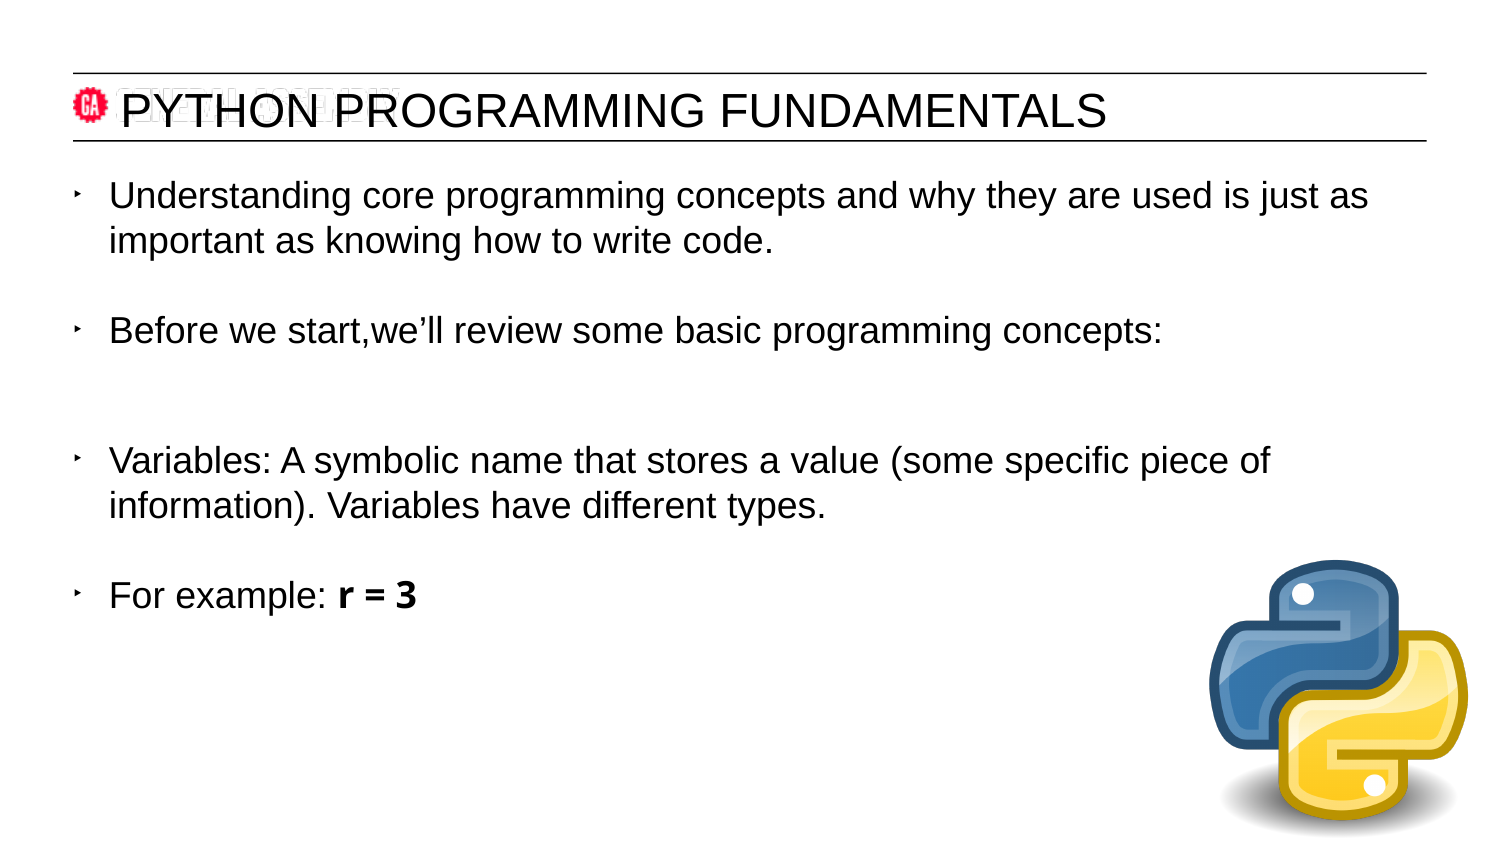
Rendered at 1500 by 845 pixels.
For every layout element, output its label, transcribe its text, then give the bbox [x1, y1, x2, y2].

text_box Variables: A symbolic name that stores a value (some specific piece of information). Variables have different types. For example: r = 3 [73, 435, 1415, 772]
picture [1192, 553, 1485, 844]
picture [73, 87, 120, 123]
text_box Understanding core programming concepts and why they are used is just as important as knowing how to write code. Before we start,we’ll review some basic programming concepts: [73, 171, 1427, 406]
text_box PYTHON PROGRAMMING FUNDAMENTALS [120, 79, 1335, 129]
